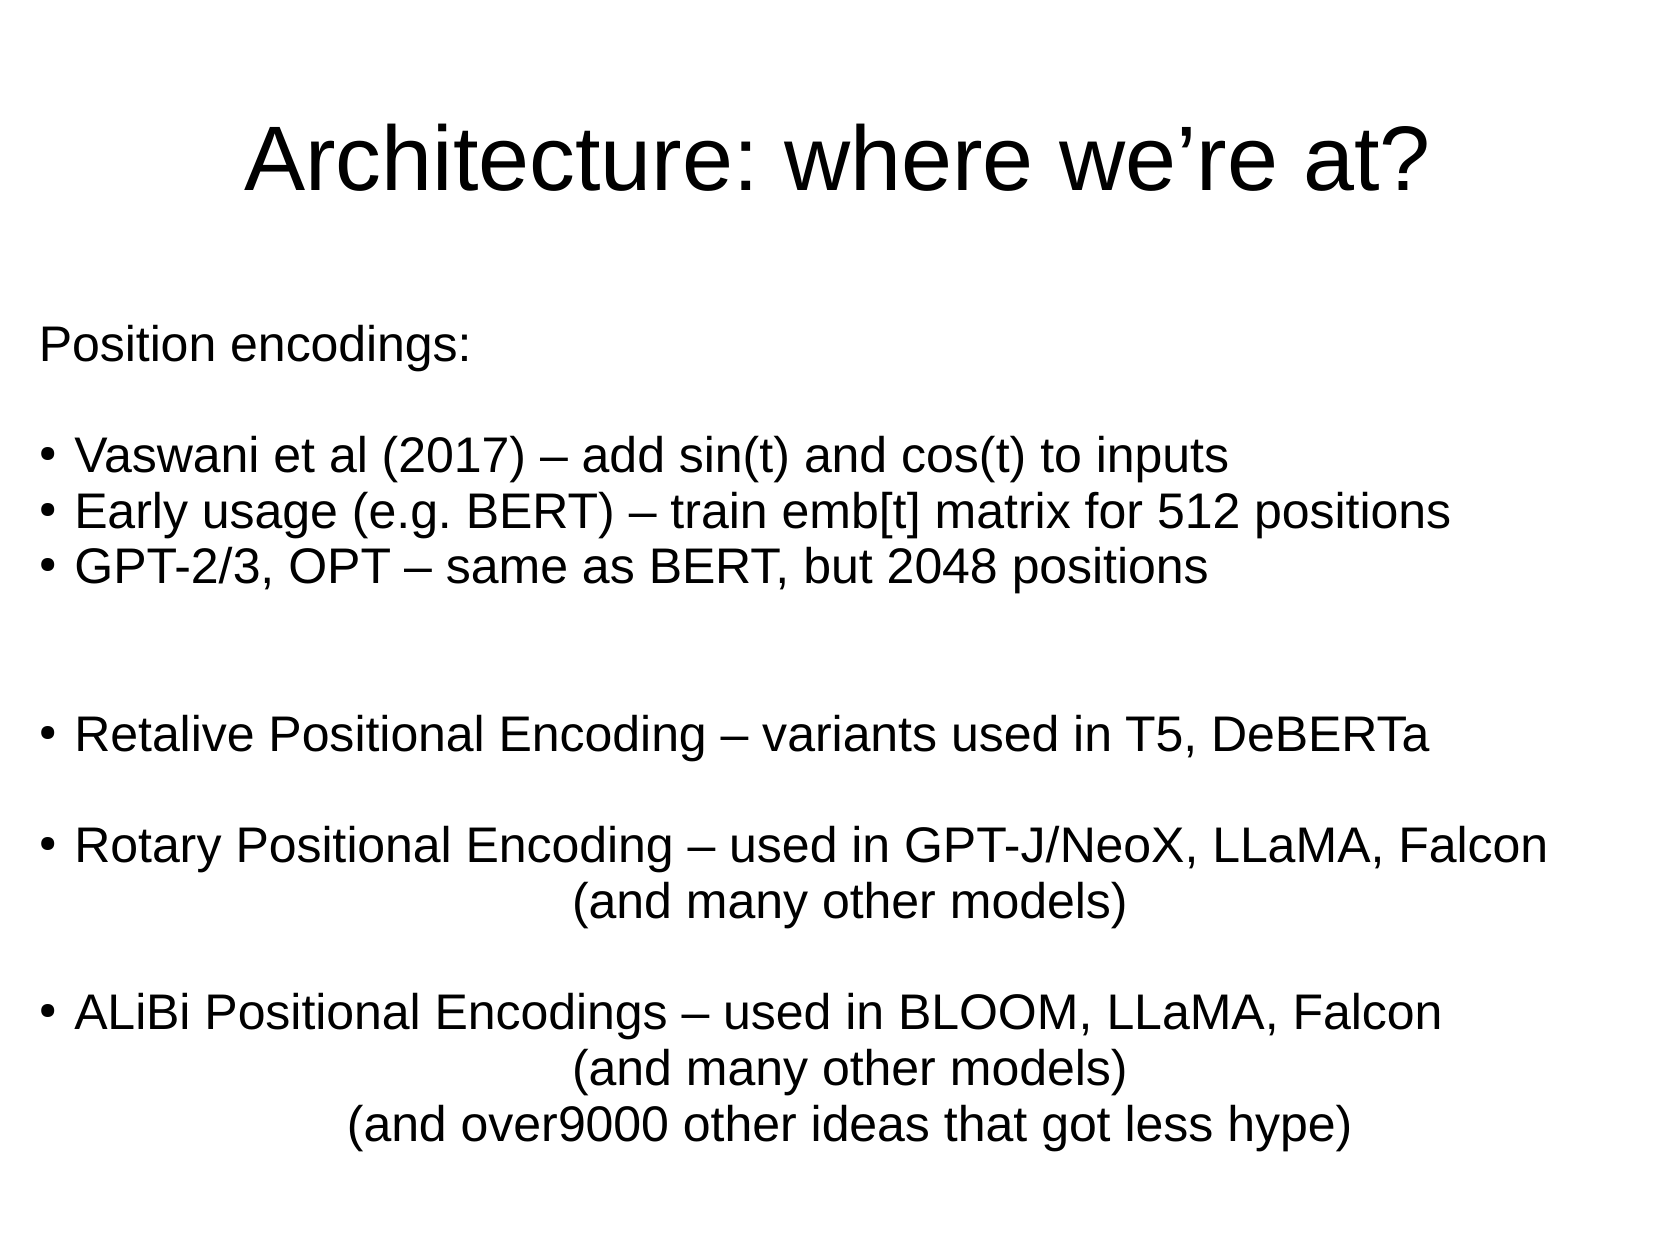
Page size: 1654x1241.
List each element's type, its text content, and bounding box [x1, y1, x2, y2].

text_box Position encodings: Vaswani et al (2017) – add sin(t) and cos(t) to inputs Early usage (e.g. BERT) – train emb[t] matrix for 512 positions GPT-2/3, OPT – same as BERT, but 2048 positions Retalive Positional Encoding – variants used in T5, DeBERTa Rotary Positional Encoding – used in GPT-J/NeoX, LLaMA, Falcon (and many other models) ALiBi Positional Encodings – used in BLOOM, LLaMA, Falcon (and many other models) (and over9000 other ideas that got less hype) [24, 308, 1641, 1216]
title Architecture: where we’re at? [94, 55, 1583, 263]
